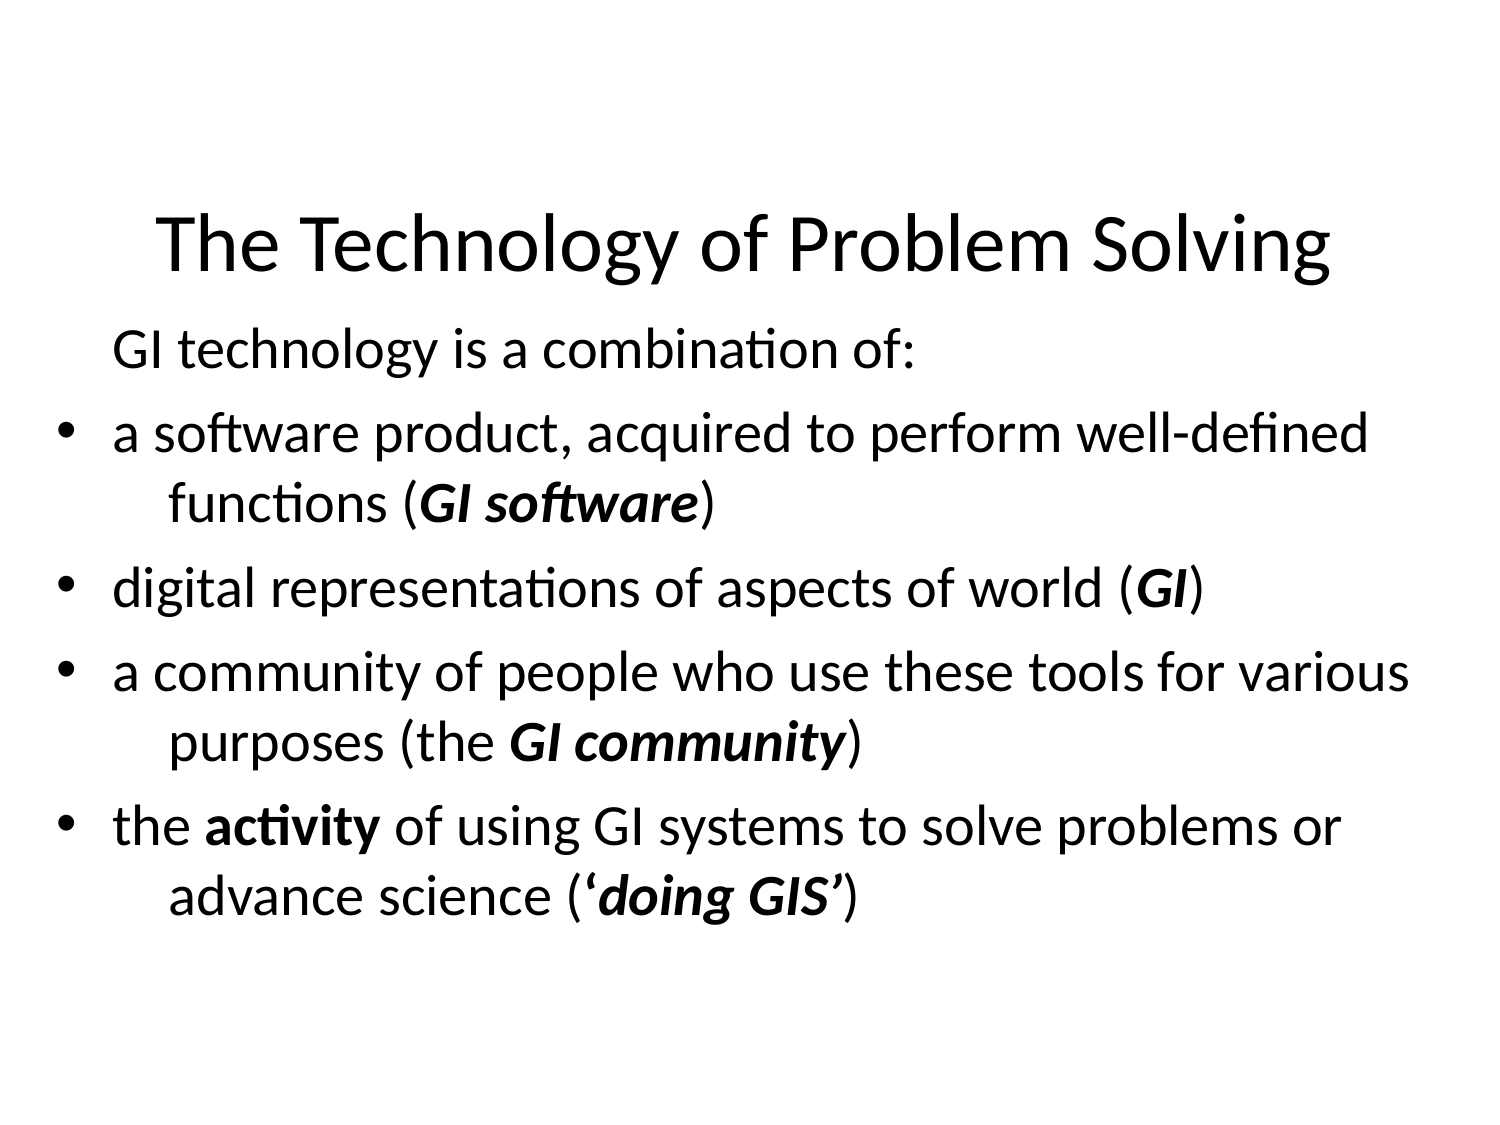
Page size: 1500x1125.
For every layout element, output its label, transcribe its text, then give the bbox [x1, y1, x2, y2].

title The Technology of Problem Solving [17, 173, 1471, 303]
list GI technology is a combination of: a software product, acquired to perform well-defined functions (GI software) digital representations of aspects of world (GI) a community of people who use these tools for various purposes (the GI community) the activity of using GI systems to solve problems or advance science (‘doing GIS’) [41, 302, 1436, 1095]
